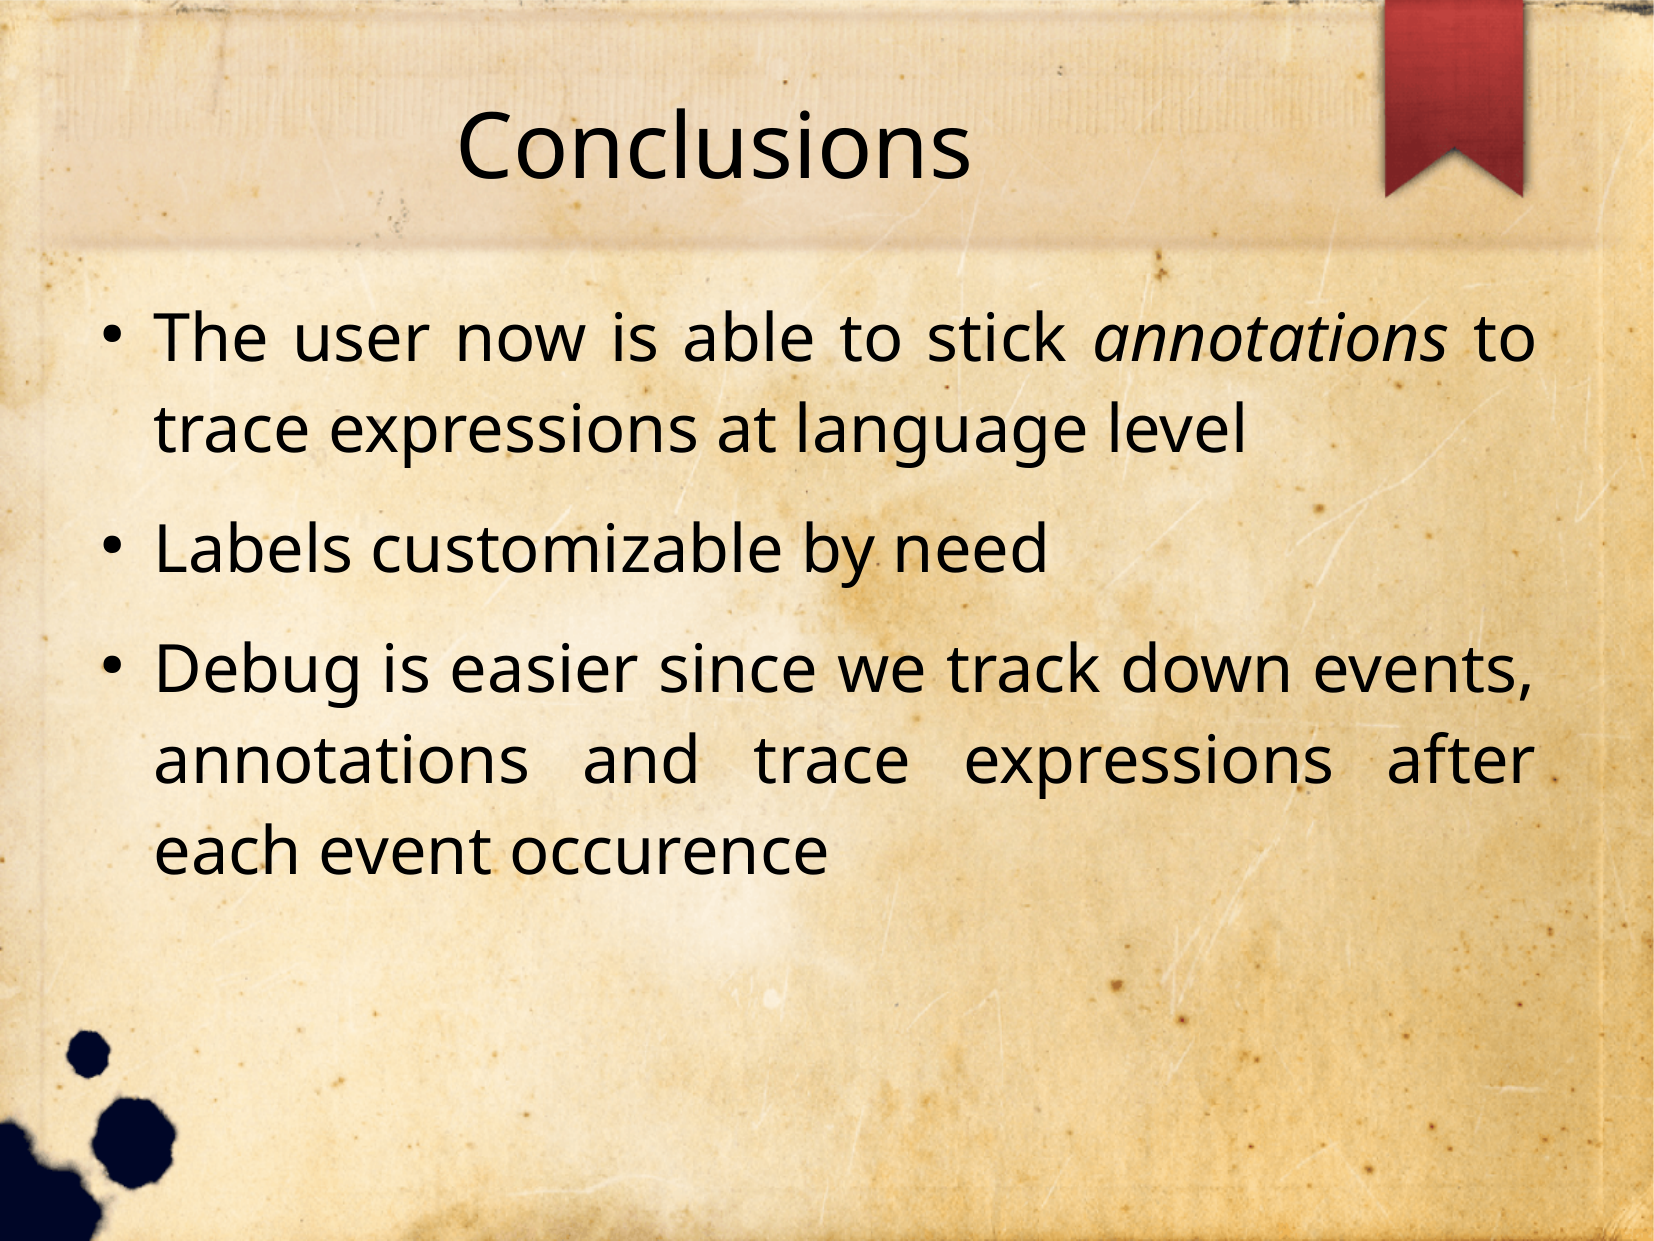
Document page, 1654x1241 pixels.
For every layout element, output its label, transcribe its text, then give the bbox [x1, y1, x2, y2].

picture [0, 0, 1654, 1241]
list The user now is able to stick annotations to trace expressions at language level Labels customizable by need Debug is easier since we track down events, annotations and trace expressions after each event occurence [82, 290, 1538, 1010]
title Conclusions [82, 49, 1347, 237]
